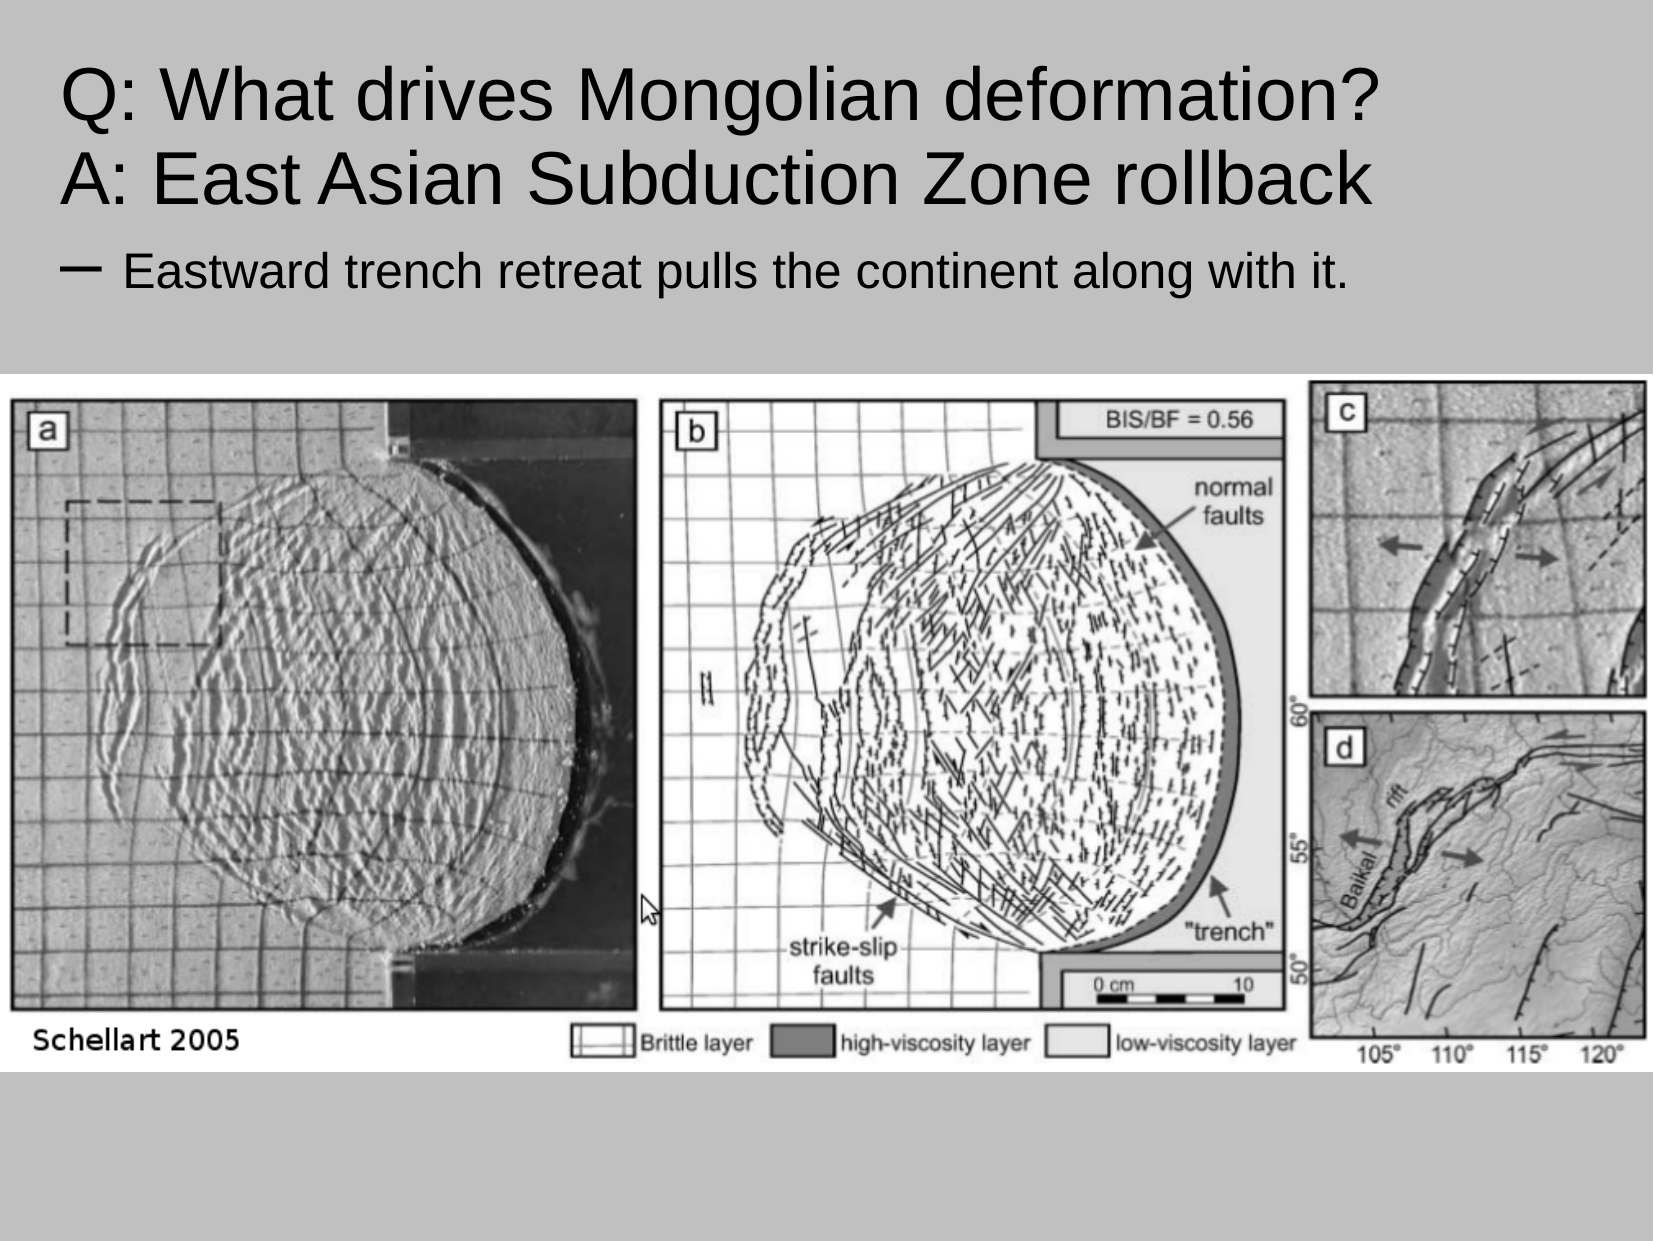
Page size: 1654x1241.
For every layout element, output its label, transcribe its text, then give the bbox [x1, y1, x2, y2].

title Q: What drives Mongolian deformation? A: East Asian Subduction Zone rollback – Eastward trench retreat pulls the continent along with it. [60, 26, 1571, 331]
picture [0, 374, 1653, 1072]
